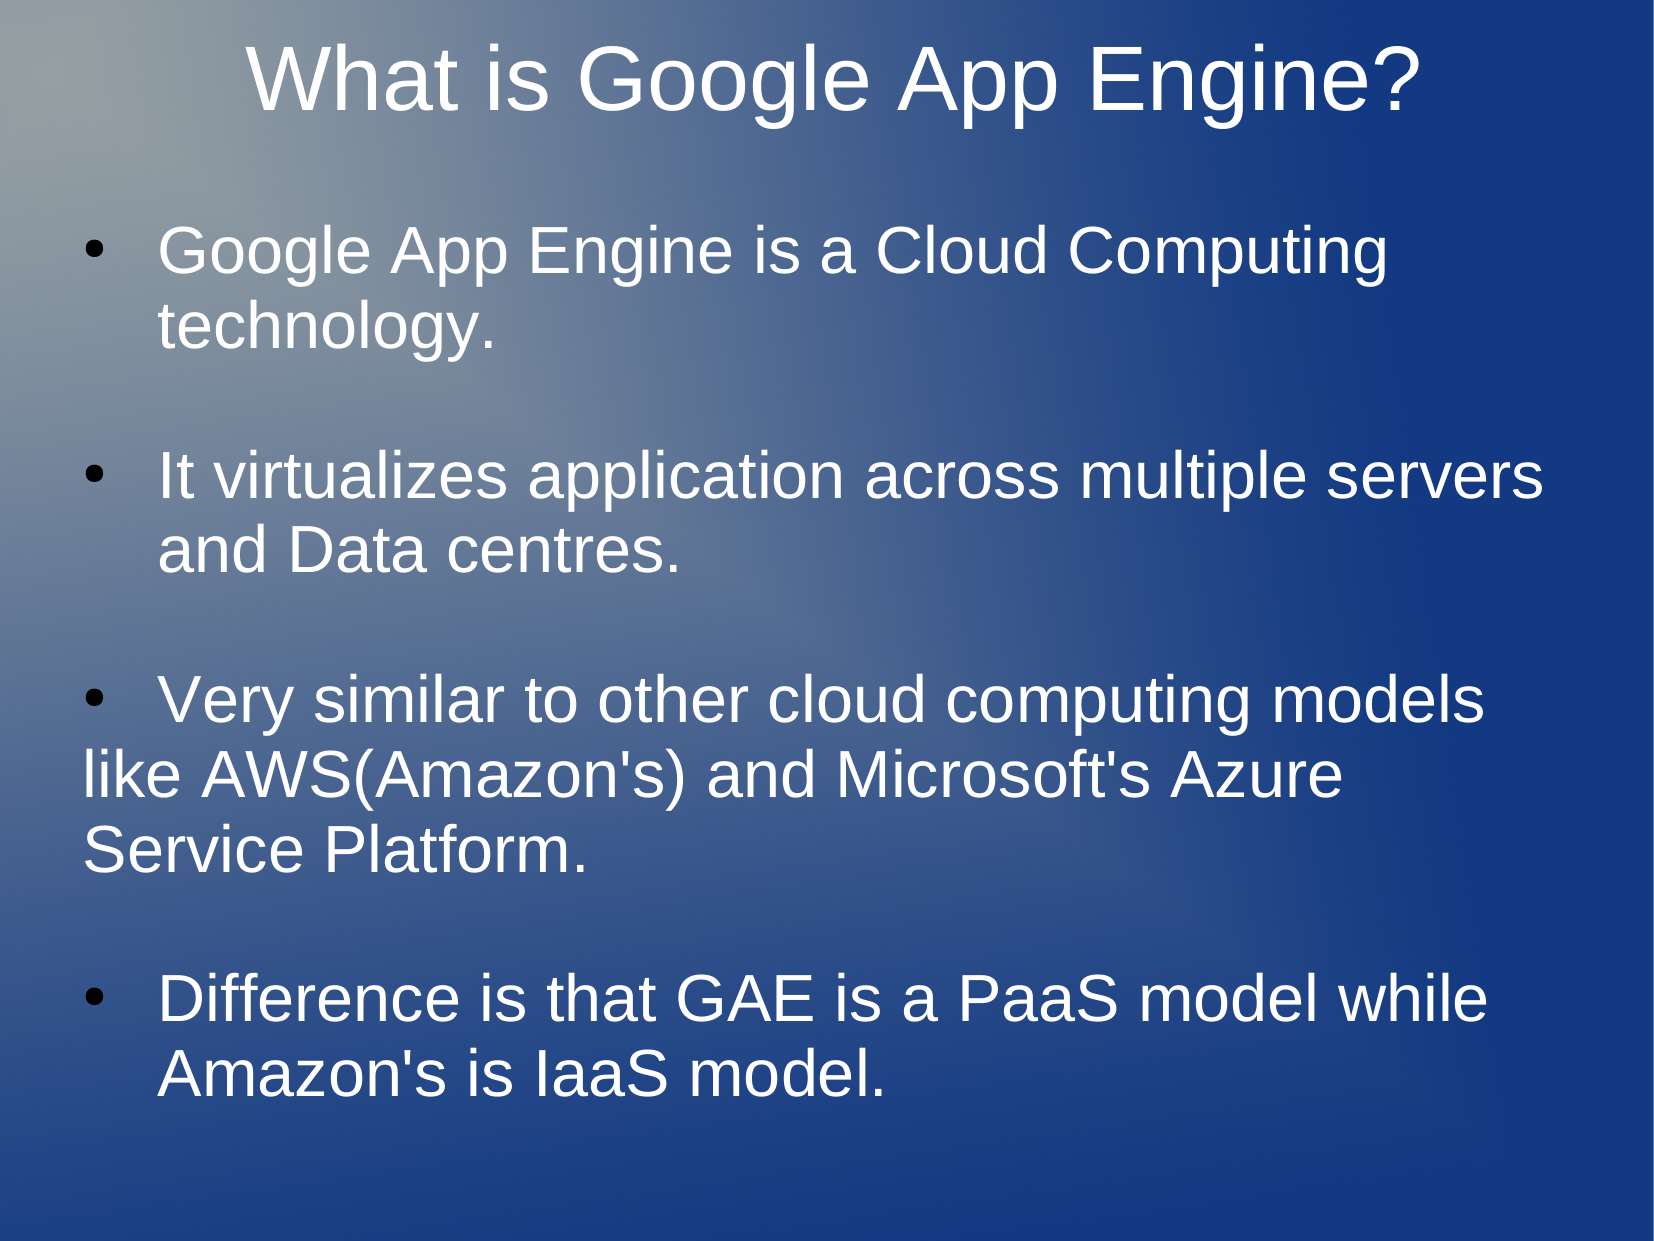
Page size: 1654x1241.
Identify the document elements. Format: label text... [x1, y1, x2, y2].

picture [0, 0, 1654, 1241]
title What is Google App Engine? [90, 0, 1579, 175]
subtitle Google App Engine is a Cloud Computing technology. It virtualizes application across multiple servers and Data centres. Very similar to other cloud computing models like AWS(Amazon's) and Microsoft's Azure Service Platform. Difference is that GAE is a PaaS model while Amazon's is IaaS model. [82, 213, 1571, 1186]
